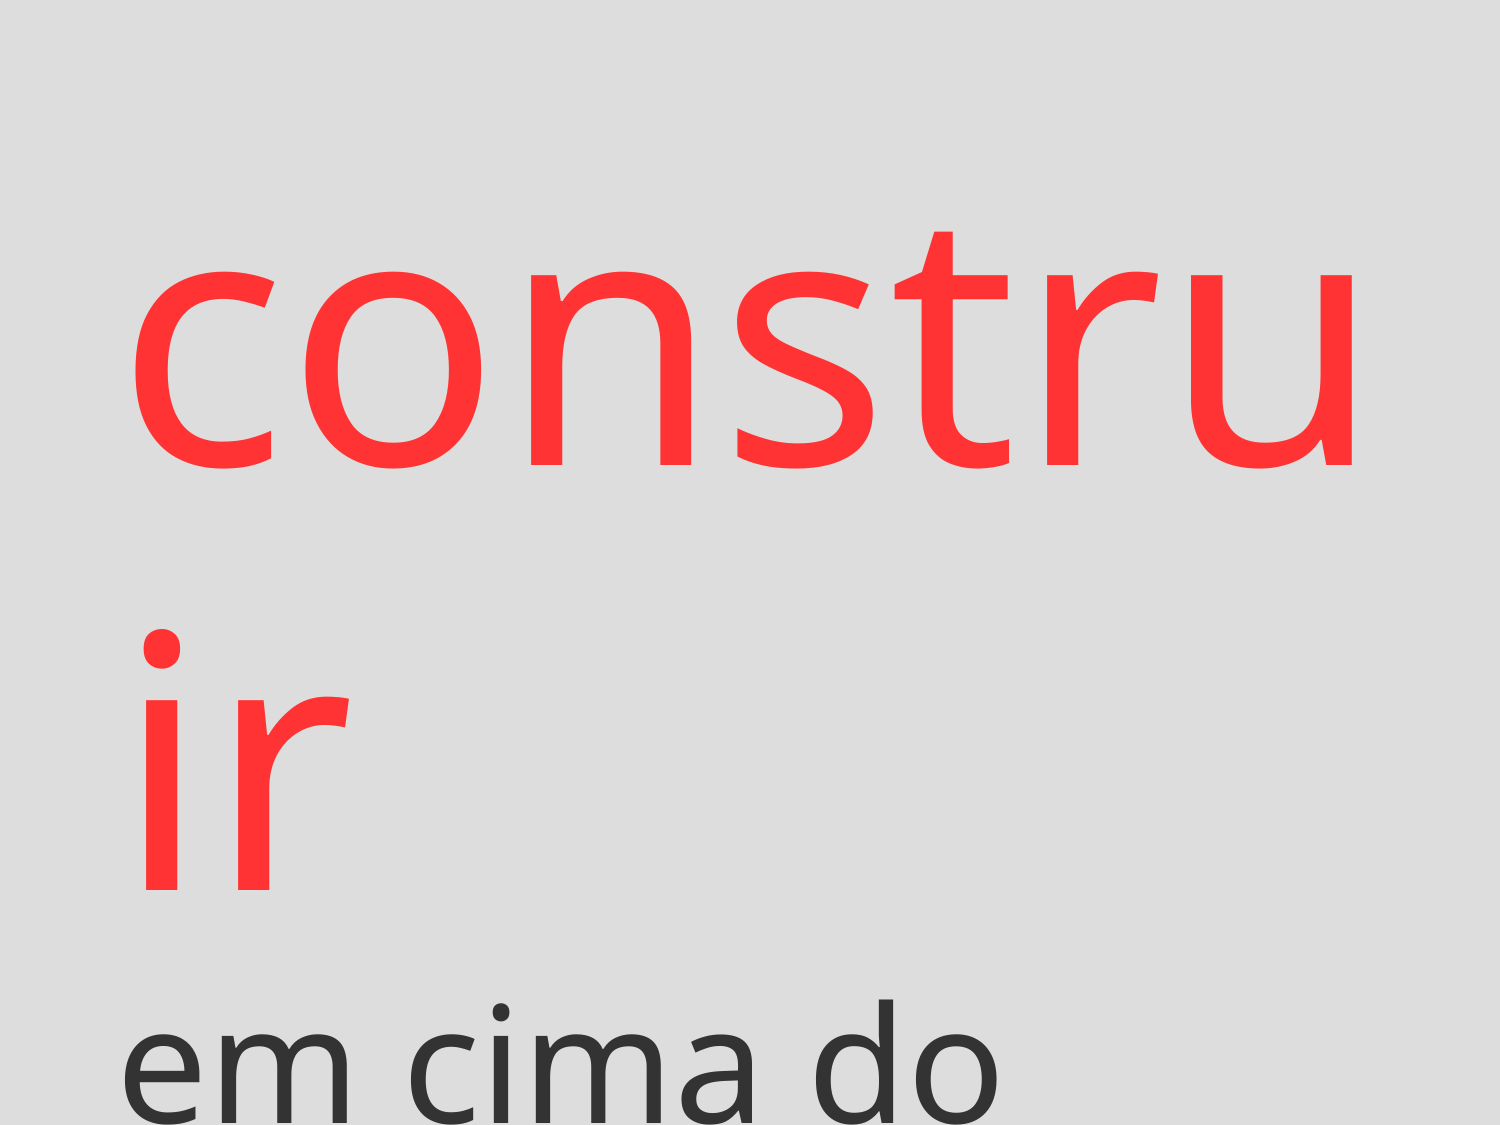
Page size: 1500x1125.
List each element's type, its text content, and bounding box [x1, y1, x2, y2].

title construir em cima do nosso trabalho [75, 97, 1425, 1028]
